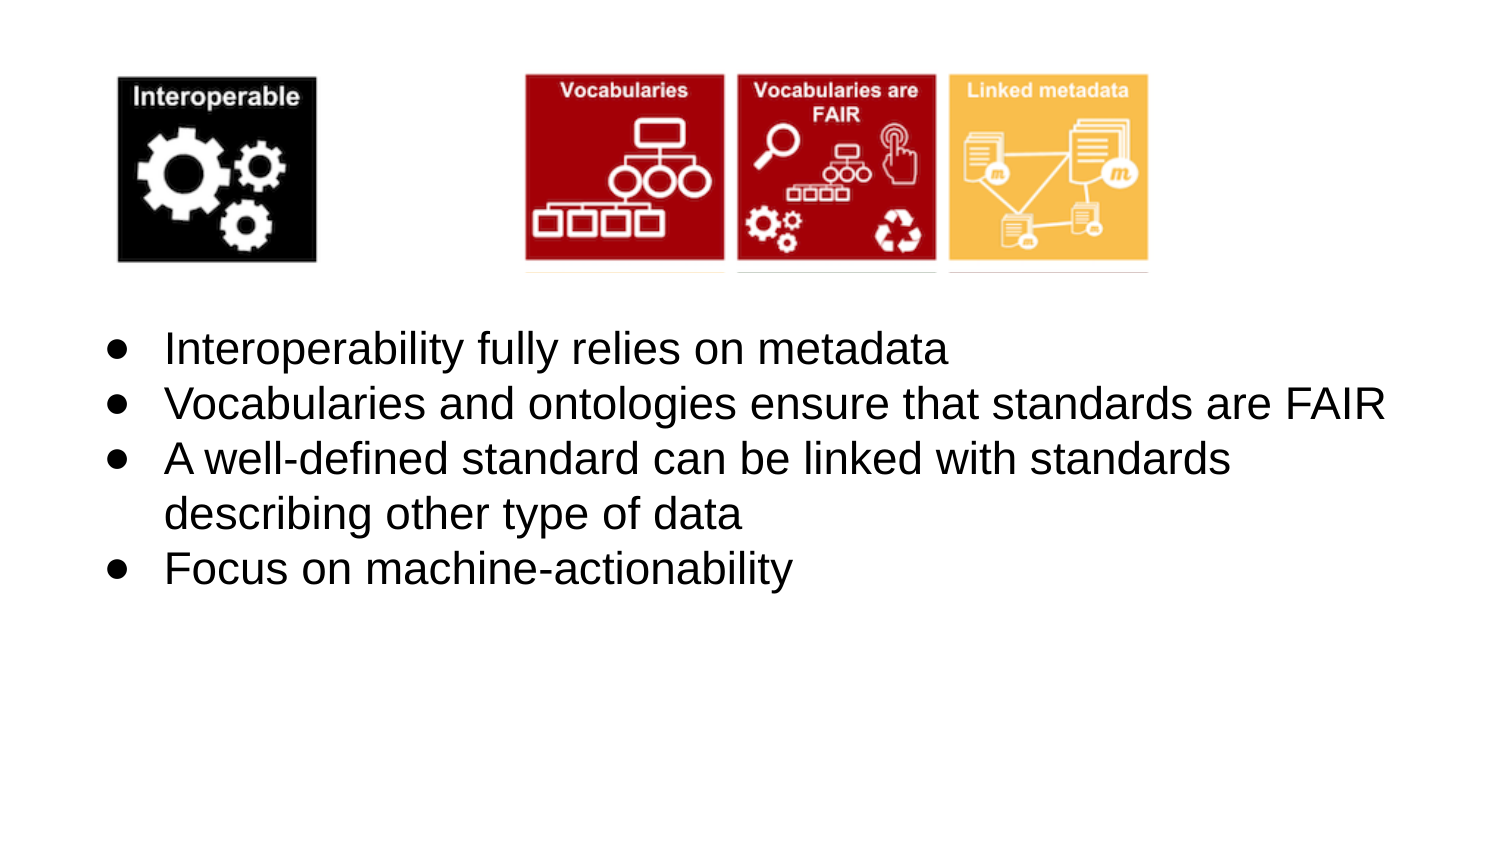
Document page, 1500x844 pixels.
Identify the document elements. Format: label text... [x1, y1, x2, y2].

picture [519, 67, 1156, 273]
text_box Interoperability fully relies on metadata Vocabularies and ontologies ensure that standards are FAIR A well-defined standard can be linked with standards describing other type of data Focus on machine-actionability [73, 303, 1417, 609]
picture [111, 70, 324, 270]
